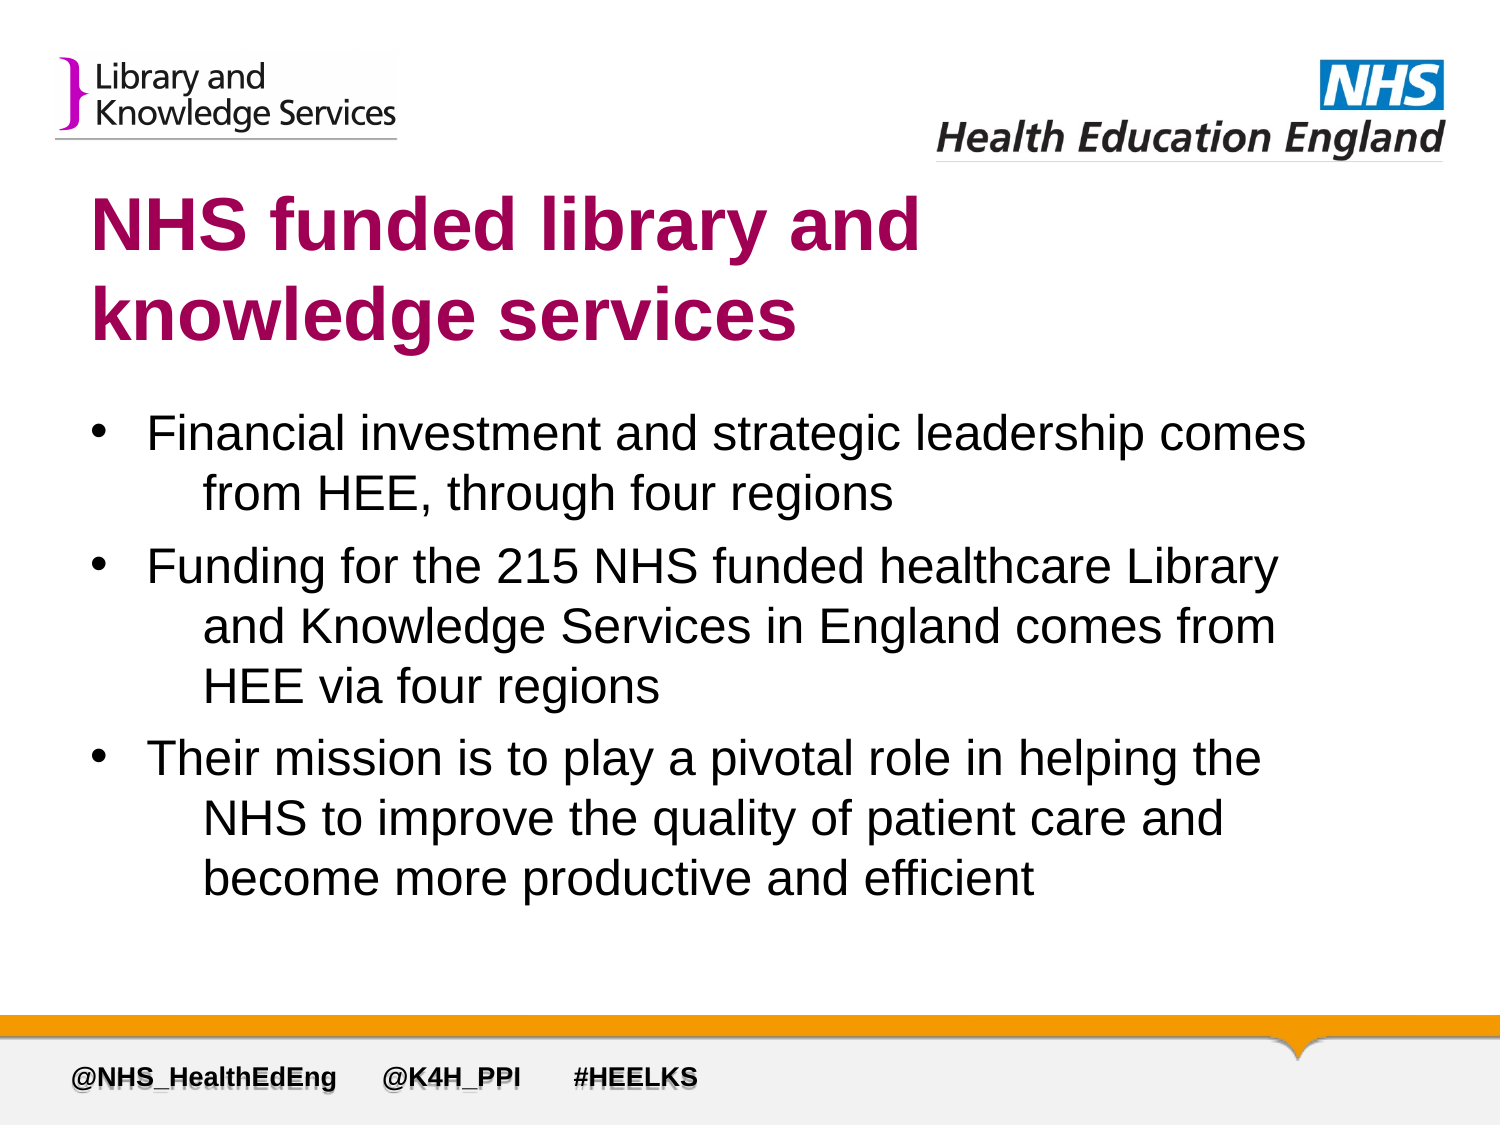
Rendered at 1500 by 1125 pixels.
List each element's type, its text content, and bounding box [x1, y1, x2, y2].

text_box @NHS_HealthEdEng @K4H_PPI #HEELKS [55, 1052, 932, 1113]
picture [55, 50, 399, 138]
list Financial investment and strategic leadership comes from HEE, through four regions Funding for the 215 NHS funded healthcare Library and Knowledge Services in England comes from HEE via four regions Their mission is to play a pivotal role in helping the NHS to improve the quality of patient care and become more productive and efficient [75, 362, 1361, 973]
title NHS funded library and knowledge services [75, 168, 1351, 280]
